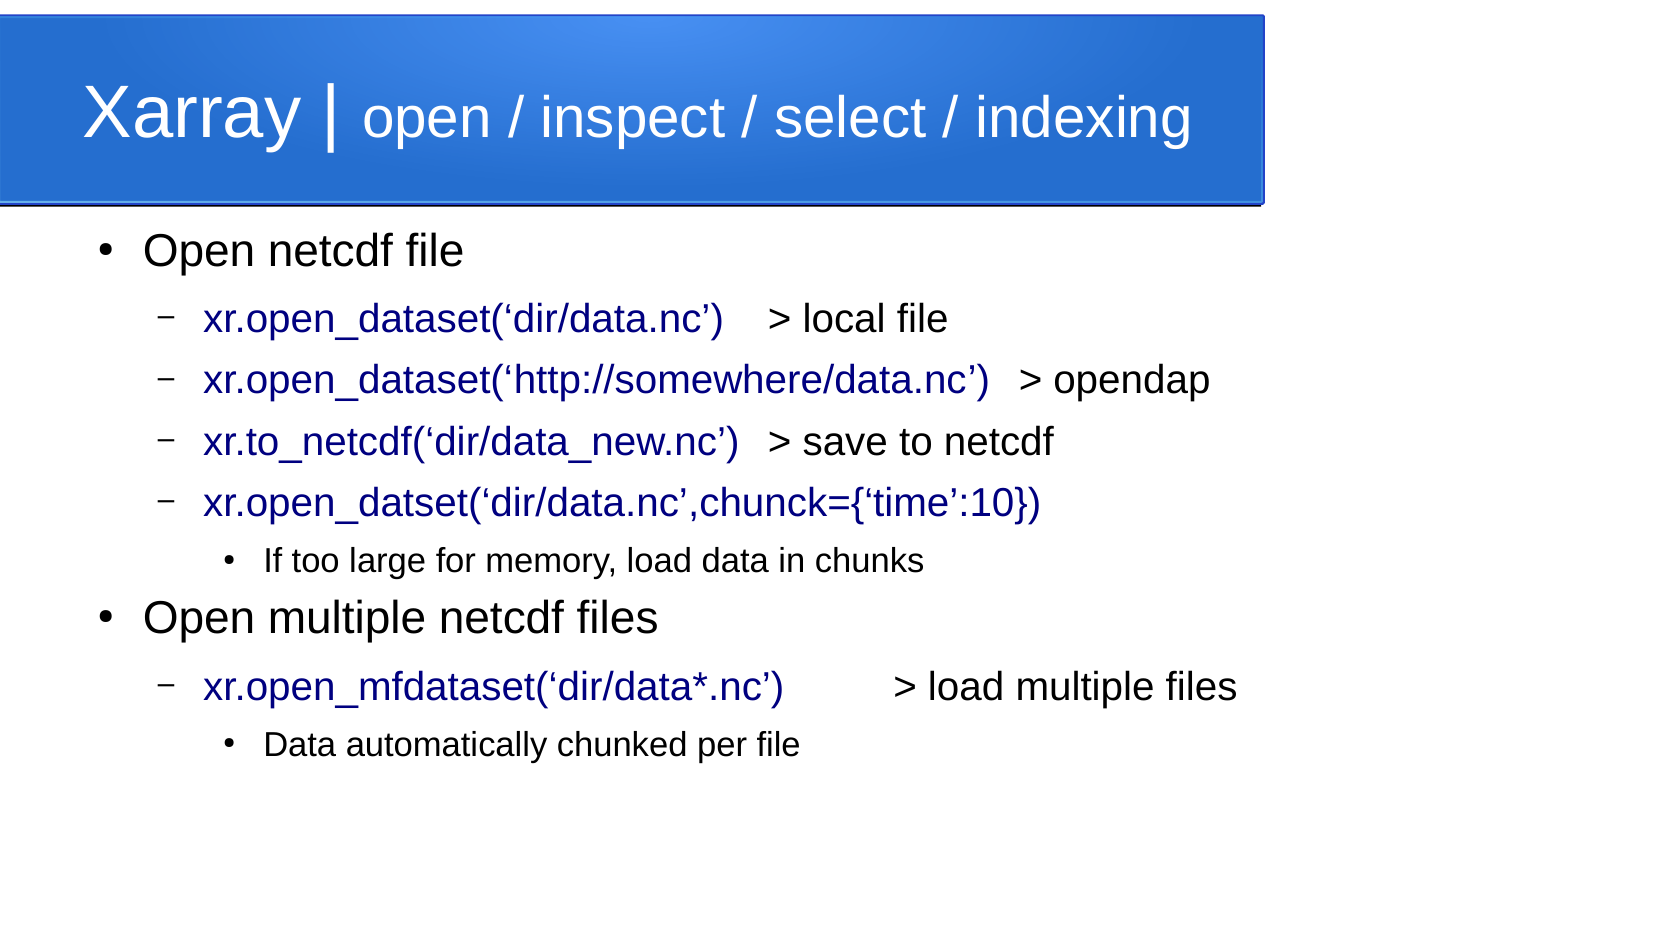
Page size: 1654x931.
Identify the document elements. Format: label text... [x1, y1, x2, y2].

title Xarray | open / inspect / select / indexing [82, 35, 1235, 189]
list Open netcdf file xr.open_dataset(‘dir/data.nc’) > local file xr.open_dataset(‘http://somewhere/data.nc’) > opendap xr.to_netcdf(‘dir/data_new.nc’) > save to netcdf xr.open_datset(‘dir/data.nc’,chunck={‘time’:10}) If too large for memory, load data in chunks Open multiple netcdf files xr.open_mfdataset(‘dir/data*.nc’) > load multiple files Data automatically chunked per file [82, 224, 1571, 764]
